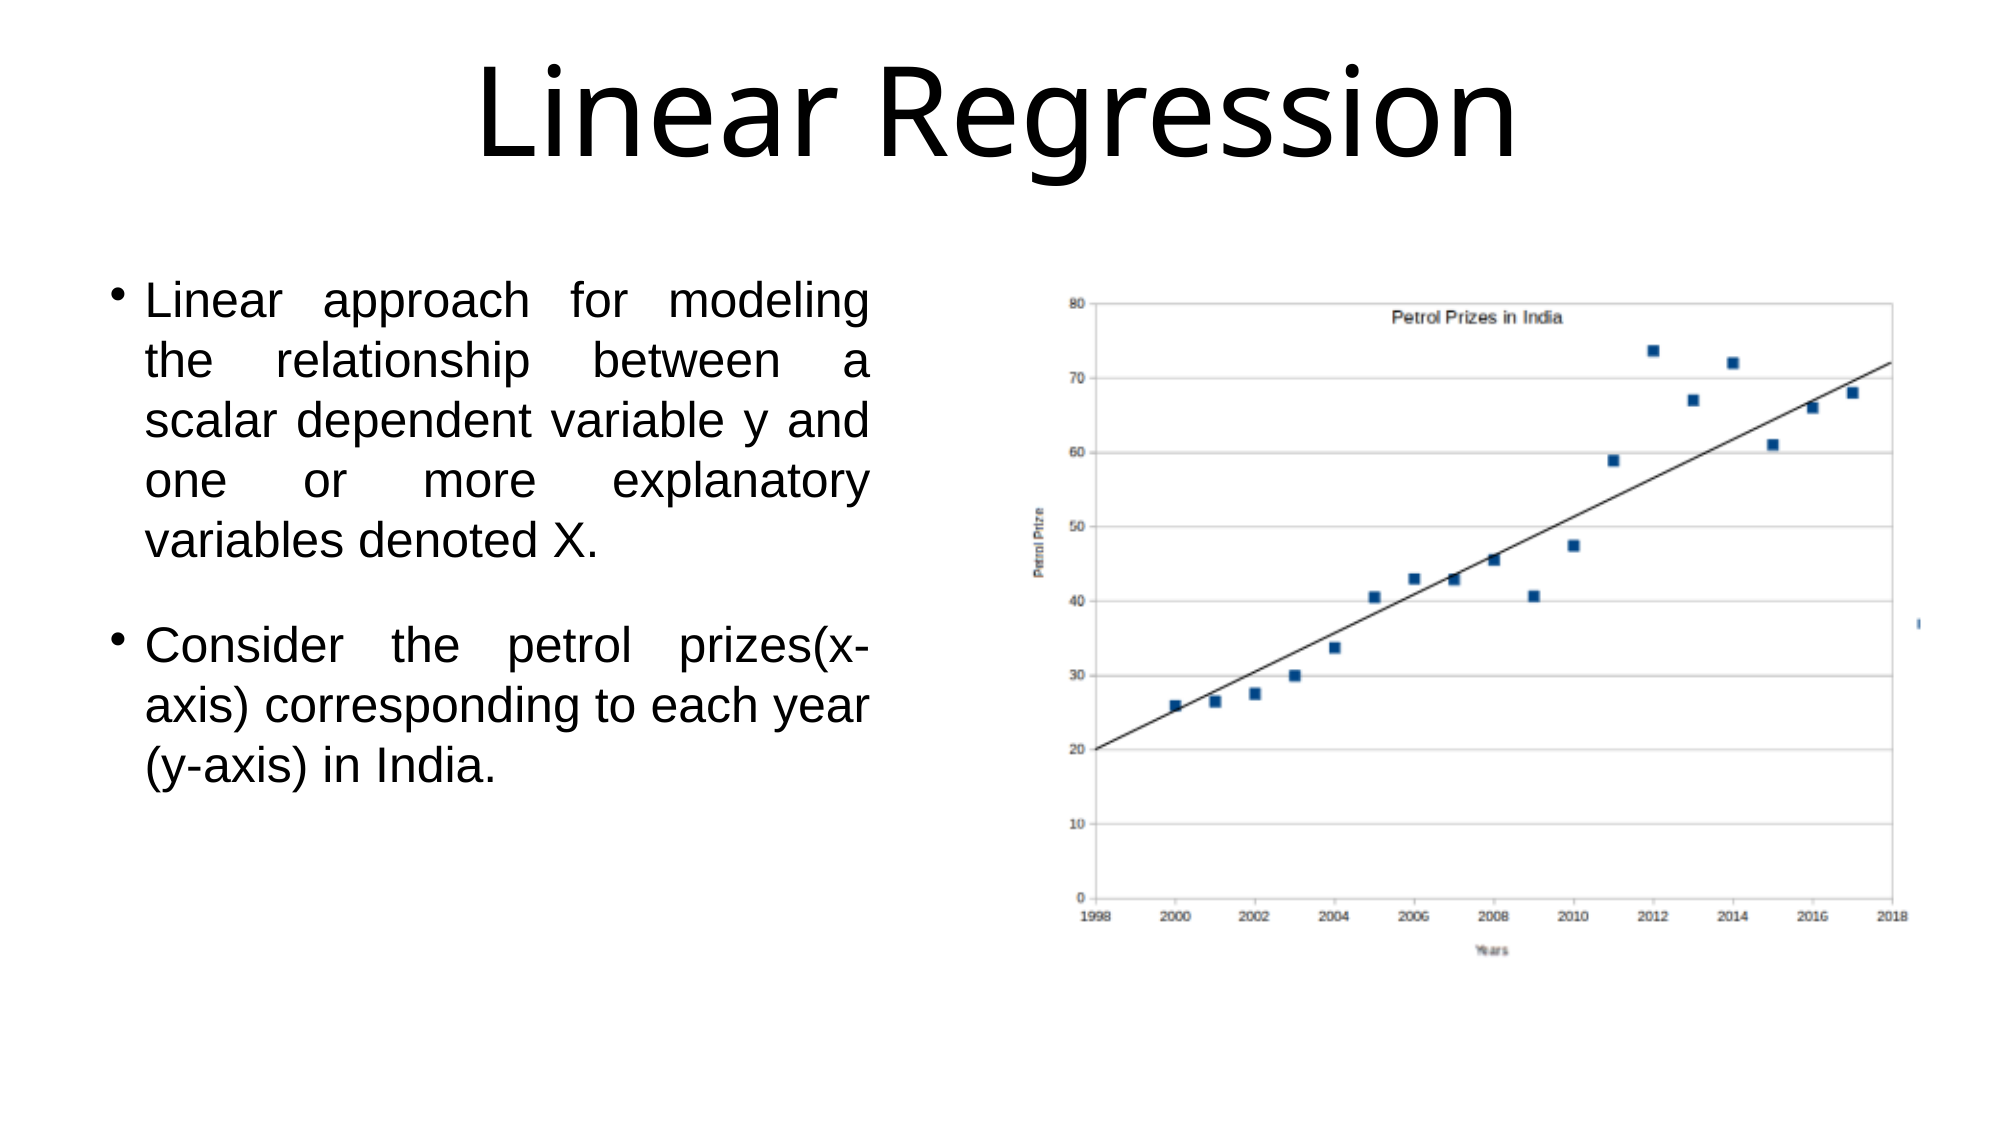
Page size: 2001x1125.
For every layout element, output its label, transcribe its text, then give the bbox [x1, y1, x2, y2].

text_box Linear Regression [248, 35, 1748, 189]
picture [992, 259, 1965, 985]
text_box Linear approach for modeling the relationship between a scalar dependent variable y and one or more explanatory variables denoted X. Consider the petrol prizes(x-axis) corresponding to each year (y-axis) in India. [94, 259, 886, 957]
